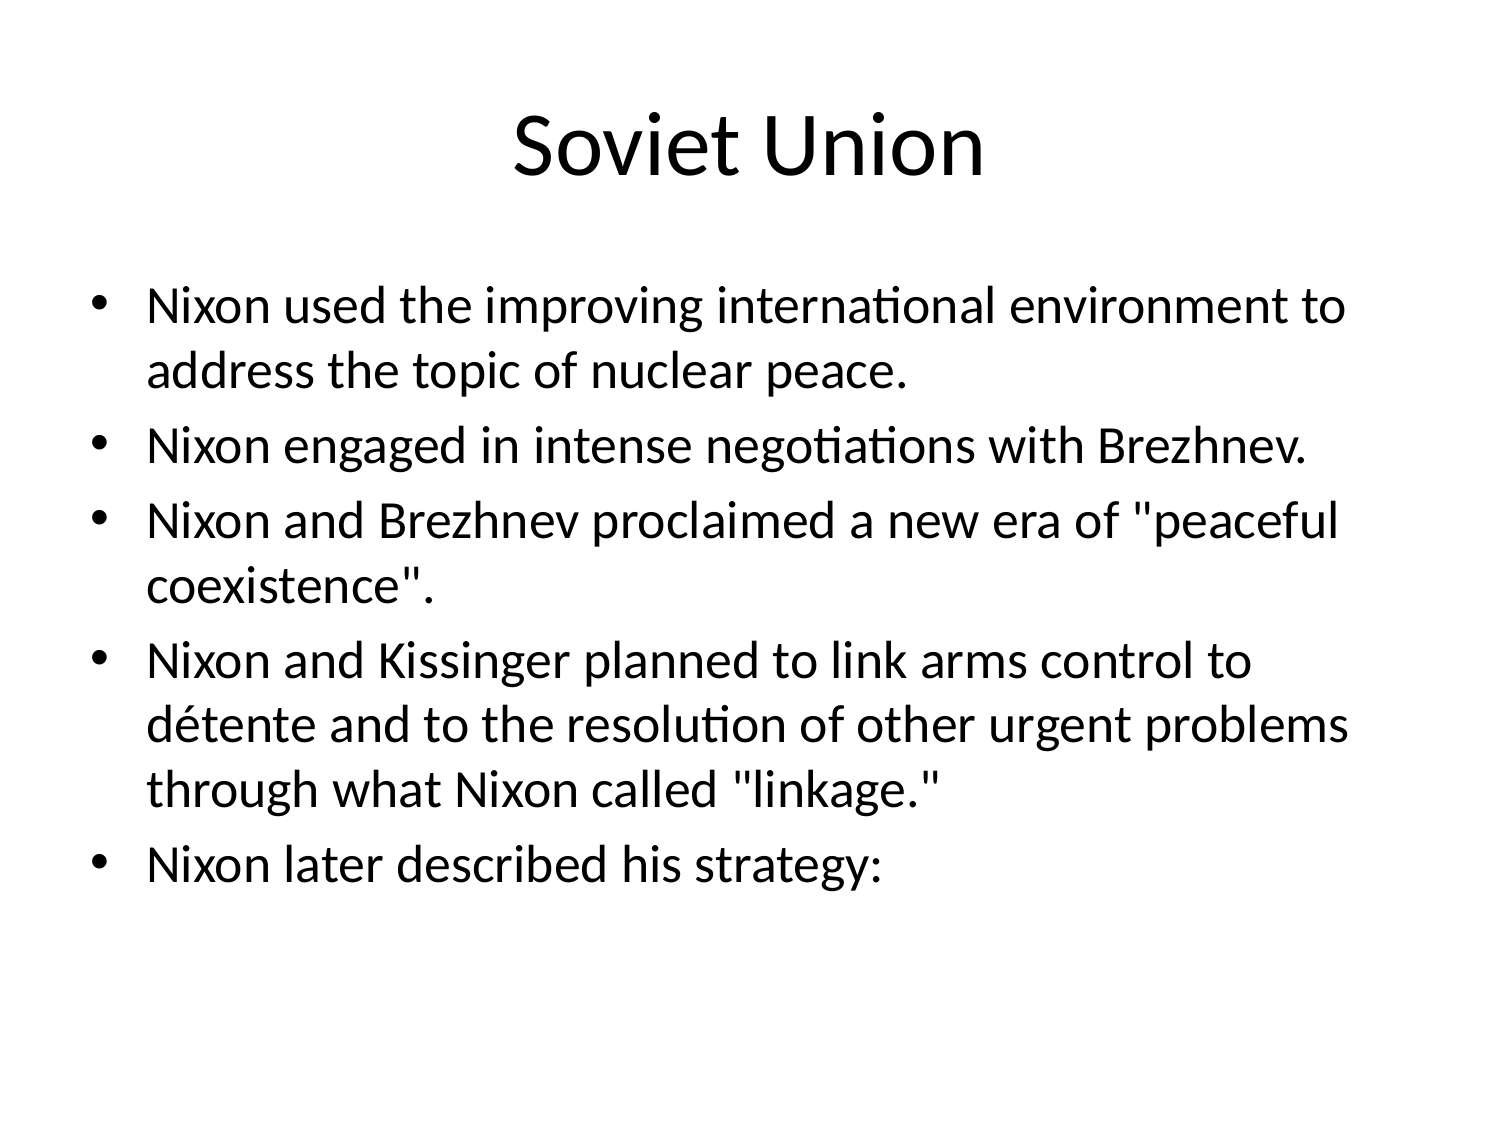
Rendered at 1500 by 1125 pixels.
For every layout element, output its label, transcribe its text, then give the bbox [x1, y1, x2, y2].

title Soviet Union [75, 45, 1425, 233]
list Nixon used the improving international environment to address the topic of nuclear peace. Nixon engaged in intense negotiations with Brezhnev. Nixon and Brezhnev proclaimed a new era of "peaceful coexistence". Nixon and Kissinger planned to link arms control to détente and to the resolution of other urgent problems through what Nixon called "linkage." Nixon later described his strategy: [75, 262, 1425, 1005]
